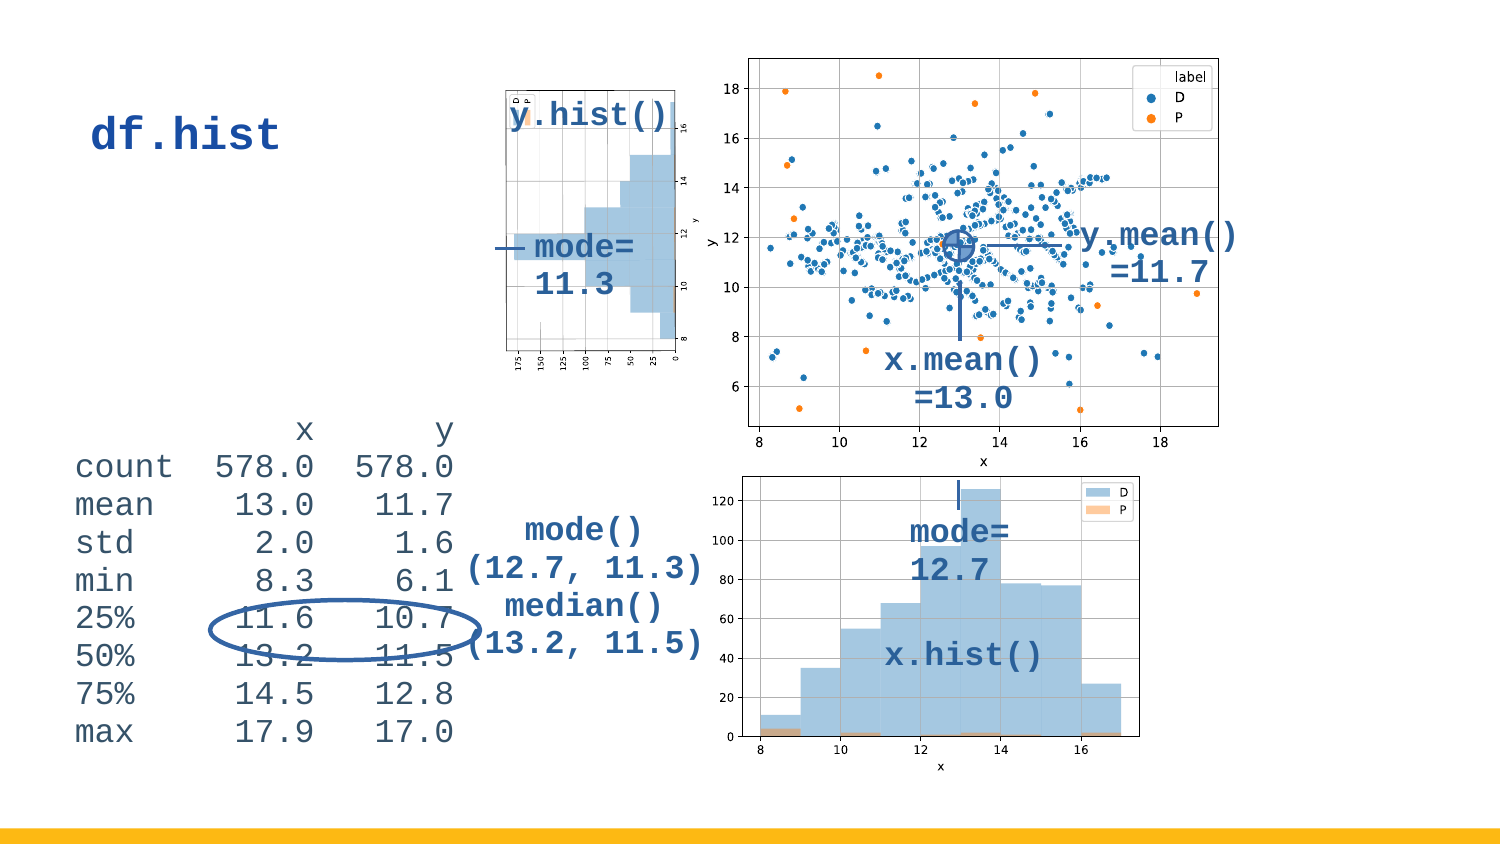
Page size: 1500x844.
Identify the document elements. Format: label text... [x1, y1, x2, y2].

text_box x y count 578.0 578.0 mean 13.0 11.7 std 2.0 1.6 min 8.3 6.1 25% 11.6 10.7 50% 13.2 11.5 75% 14.5 12.8 max 17.9 17.0 [60, 405, 653, 759]
text_box mode=11.3 [519, 221, 660, 304]
text_box x.hist() [869, 630, 1130, 778]
title df.hist [75, 0, 1425, 197]
text_box mode() (12.7, 11.3) median() (13.2, 11.5) [450, 505, 766, 721]
text_box mode=12.7 [895, 507, 1036, 589]
picture [478, 56, 1280, 781]
text_box y.hist() [494, 90, 755, 238]
text_box y.mean() =11.7 [1065, 210, 1325, 358]
text_box [210, 600, 481, 661]
text_box [943, 230, 974, 261]
text_box x.mean() =13.0 [869, 335, 1065, 484]
